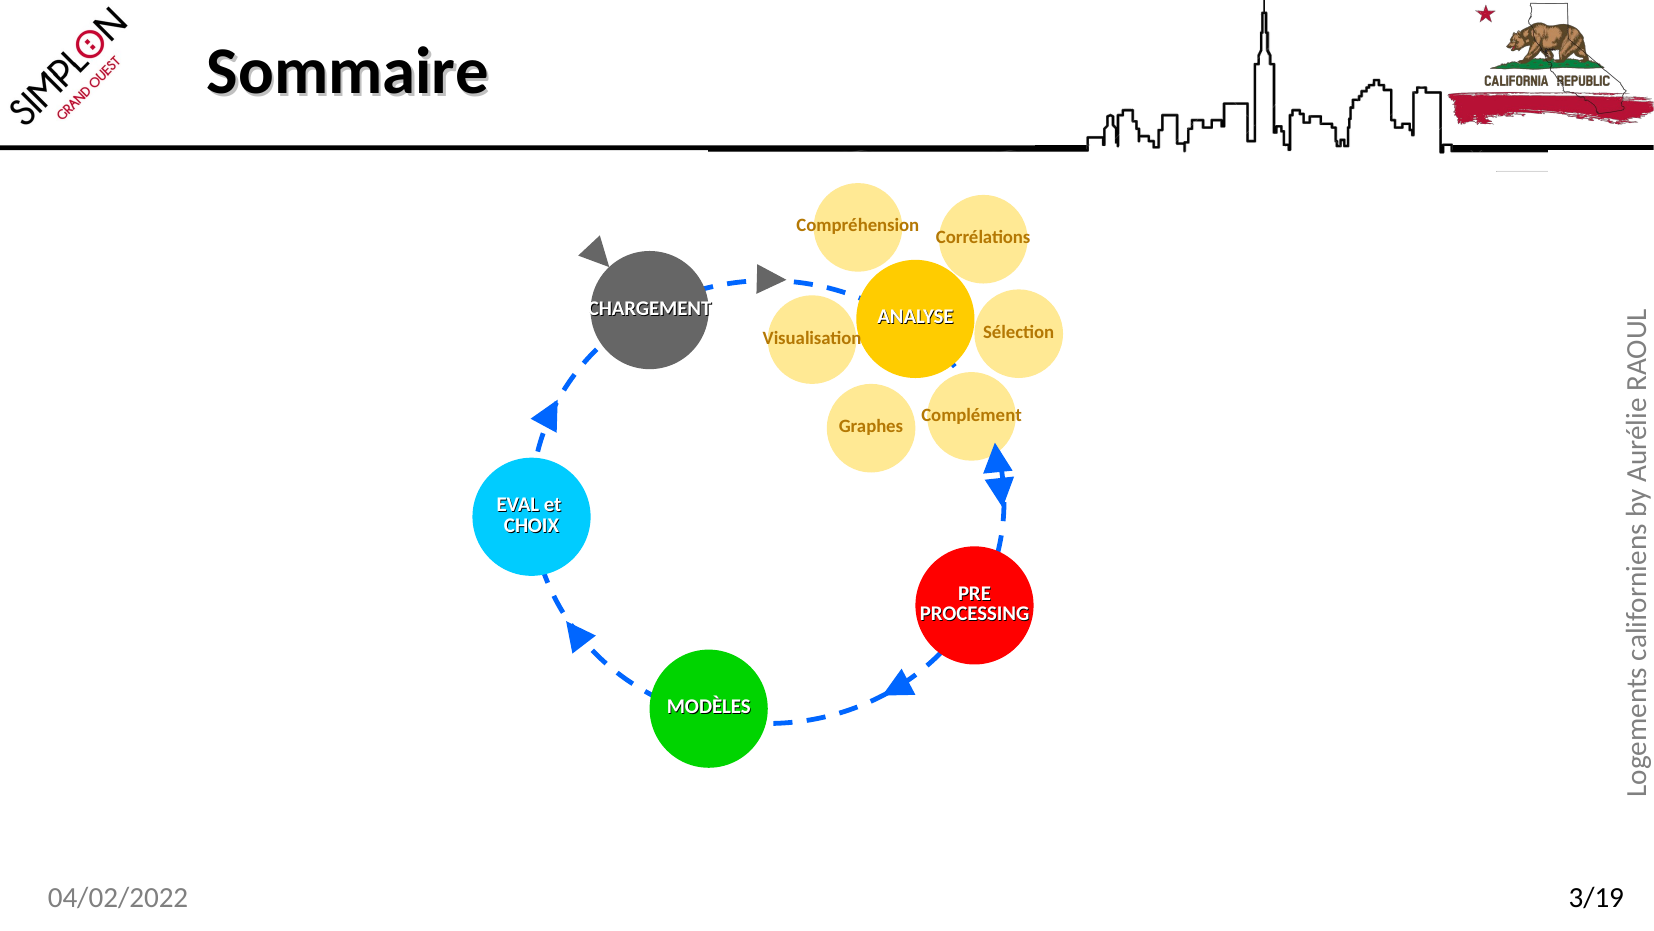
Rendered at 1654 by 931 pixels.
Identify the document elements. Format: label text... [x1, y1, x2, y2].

text_box Visualisation [767, 295, 857, 384]
text_box [578, 235, 610, 268]
text_box Corrélations [938, 194, 1028, 284]
title Sommaire [206, 24, 1447, 129]
text_box ANALYSE [856, 259, 975, 379]
text_box EVAL et CHOIX [472, 457, 591, 576]
text_box Graphes [826, 383, 916, 473]
text_box CHARGEMENT [590, 250, 709, 370]
text_box [530, 264, 1015, 724]
text_box Compréhension [813, 183, 903, 272]
text_box Complément [927, 372, 1016, 461]
text_box MODÈLES [649, 649, 768, 768]
picture [2, 2, 147, 145]
text_box Sélection [974, 289, 1064, 379]
text_box PRE PROCESSING [915, 546, 1034, 665]
picture [708, 0, 1654, 172]
